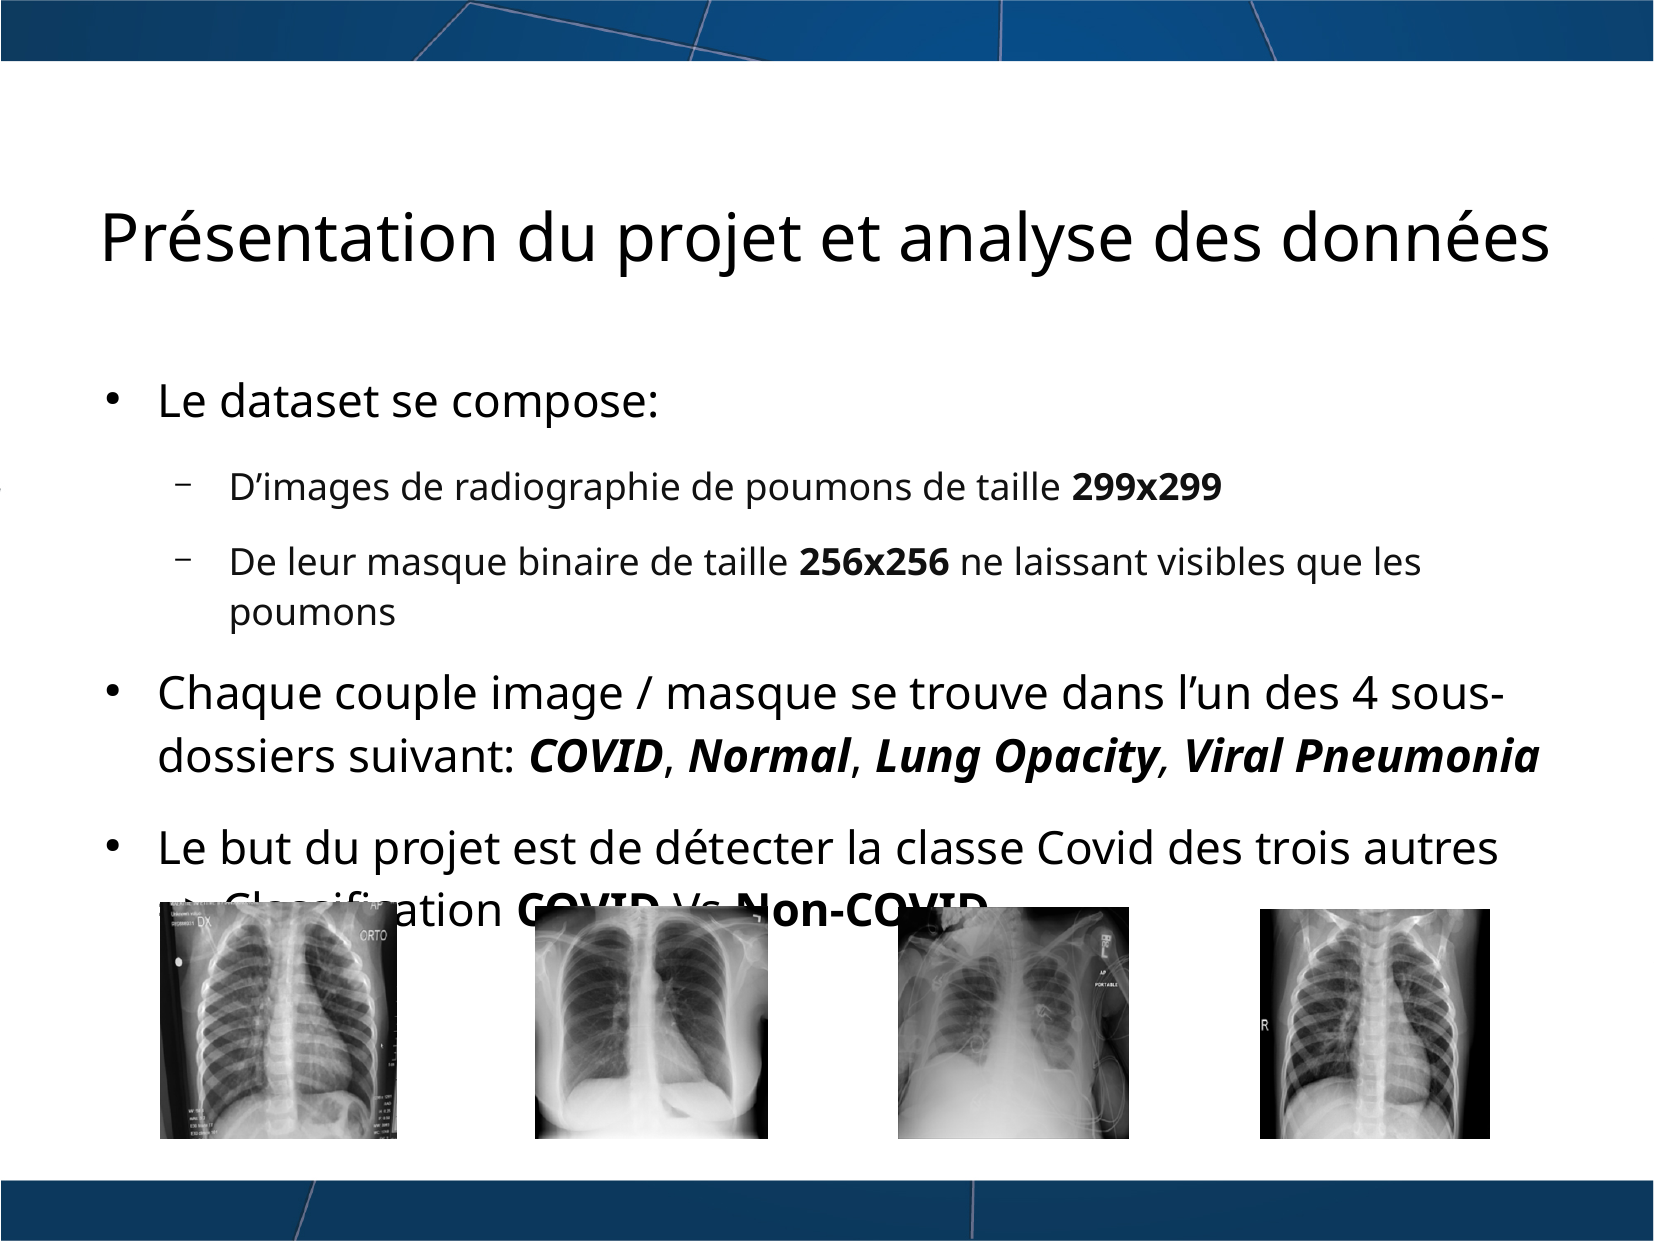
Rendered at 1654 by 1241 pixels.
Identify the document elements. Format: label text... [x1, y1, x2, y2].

title Présentation du projet et analyse des données [82, 132, 1571, 340]
picture [0, 0, 1654, 1241]
list Le dataset se compose: D’images de radiographie de poumons de taille 299x299 De leur masque binaire de taille 256x256 ne laissant visibles que les poumons Chaque couple image / masque se trouve dans l’un des 4 sous-dossiers suivant: COVID, Normal, Lung Opacity, Viral Pneumonia Le but du projet est de détecter la classe Covid des trois autres => Classification COVID Vs Non-COVID [86, 368, 1576, 1139]
